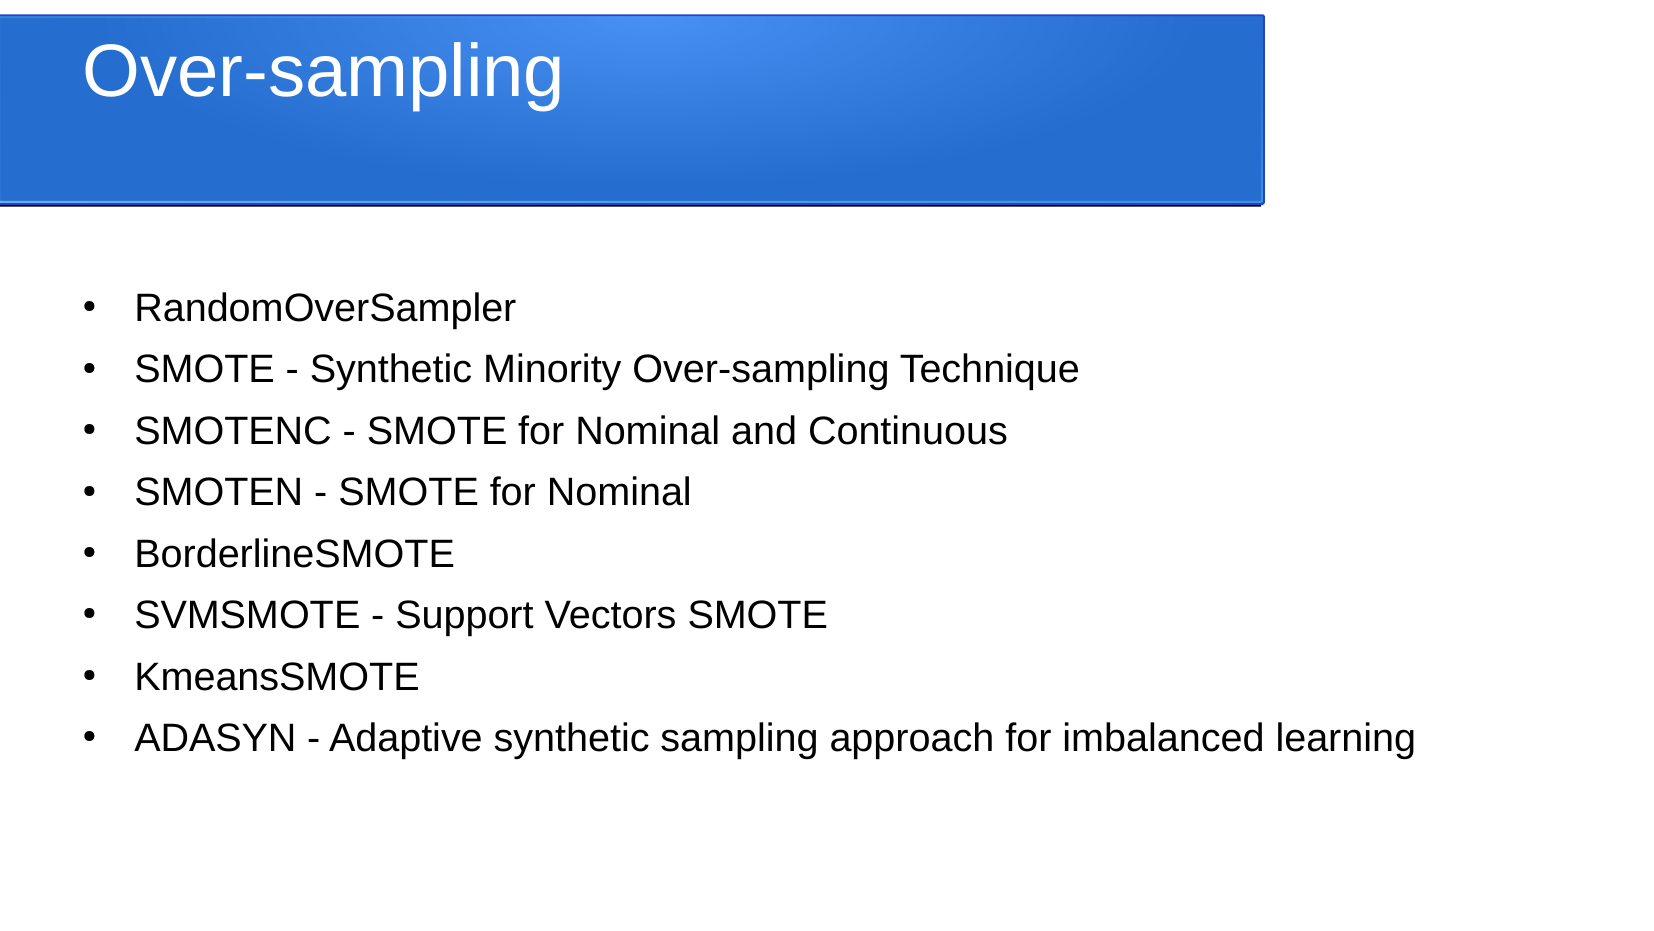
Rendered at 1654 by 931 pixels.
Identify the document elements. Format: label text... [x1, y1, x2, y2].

title Over-sampling [82, 29, 1235, 196]
list RandomOverSampler SMOTE - Synthetic Minority Over-sampling Technique SMOTENC - SMOTE for Nominal and Continuous SMOTEN - SMOTE for Nominal BorderlineSMOTE SVMSMOTE - Support Vectors SMOTE KmeansSMOTE ADASYN - Adaptive synthetic sampling approach for imbalanced learning [82, 224, 1571, 764]
